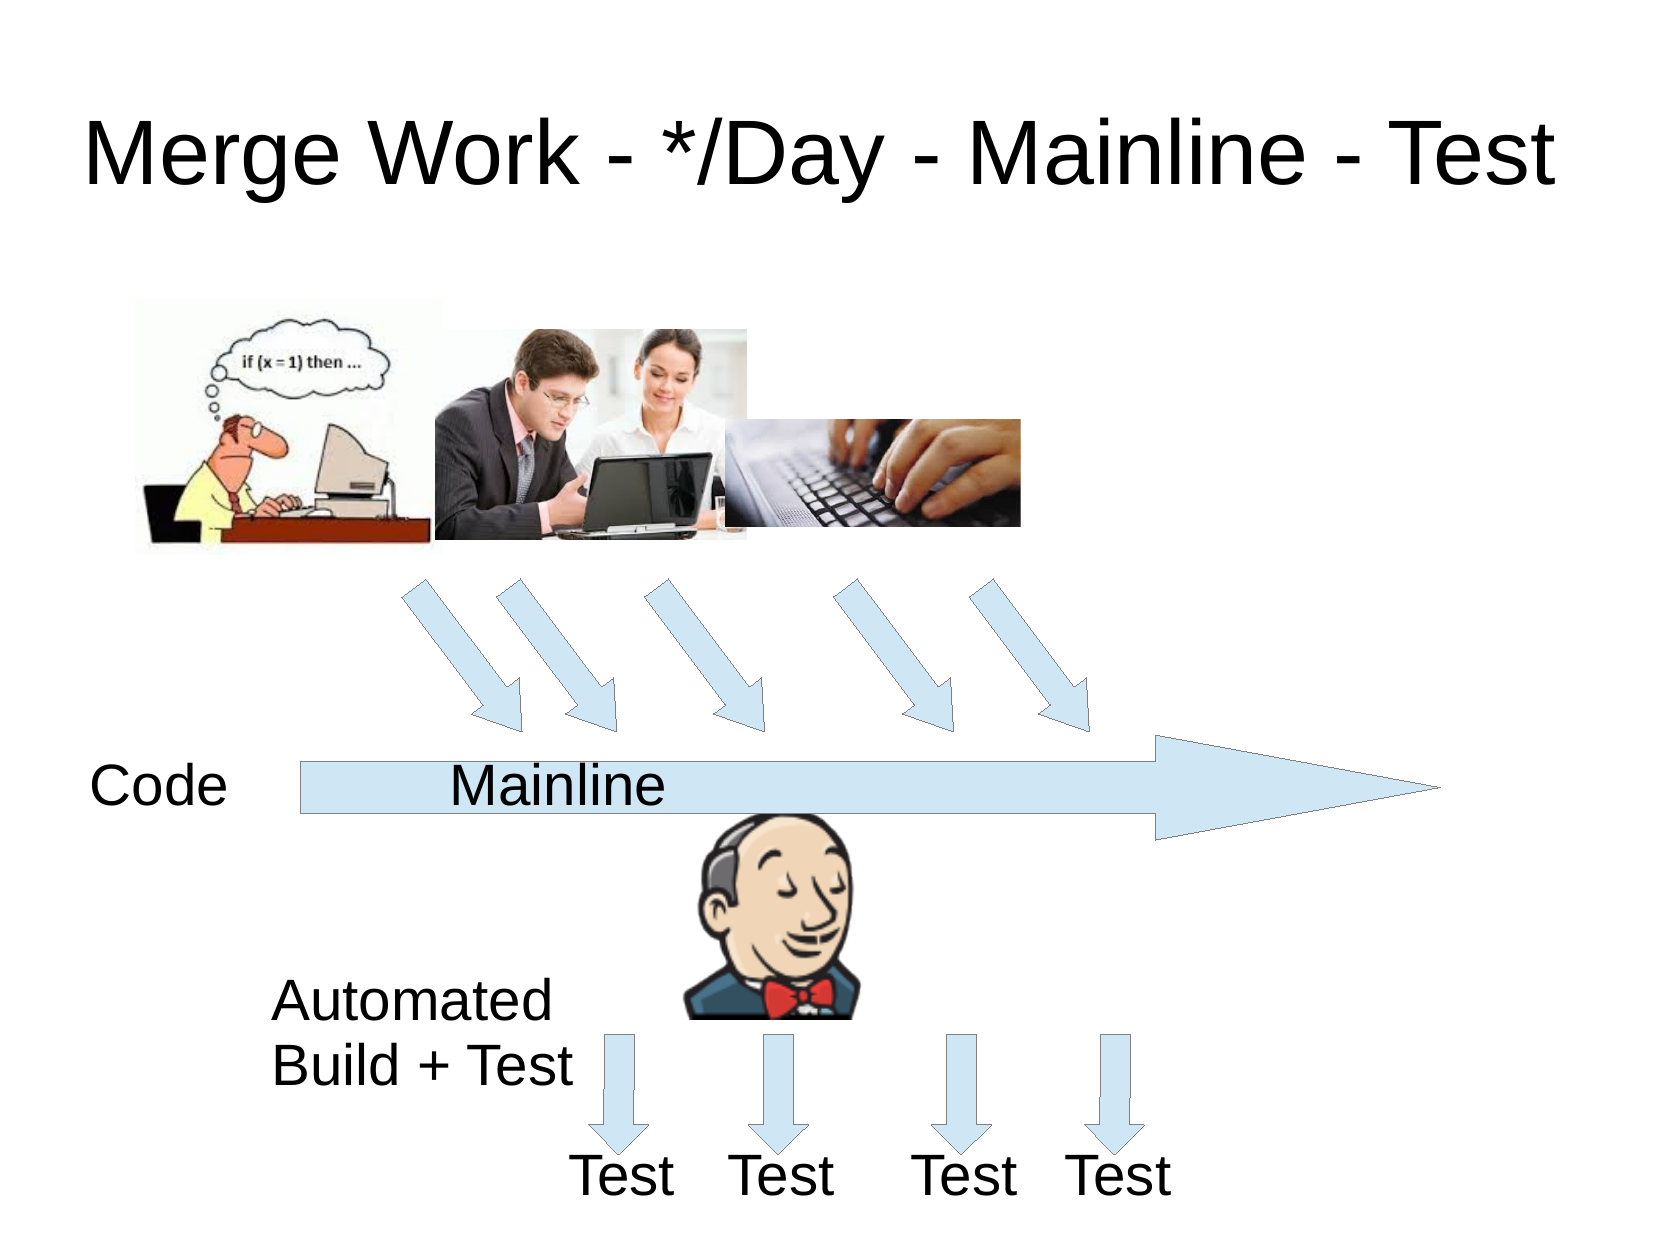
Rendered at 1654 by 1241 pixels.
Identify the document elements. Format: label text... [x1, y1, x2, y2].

text_box Test [1049, 1135, 1187, 1216]
title Merge Work - */Day - Mainline - Test [82, 49, 1571, 257]
text_box [300, 761, 435, 814]
text_box [871, 735, 1441, 841]
picture [135, 299, 1021, 555]
text_box [1084, 1034, 1145, 1155]
text_box [496, 578, 617, 732]
text_box [401, 579, 523, 732]
text_box Test [553, 1135, 691, 1216]
text_box Automated Build + Test [256, 960, 589, 1105]
text_box Test [712, 1135, 850, 1216]
picture [675, 826, 871, 1021]
text_box [644, 578, 765, 732]
text_box Mainline [435, 745, 871, 826]
text_box Test [895, 1135, 1033, 1216]
text_box [748, 1034, 809, 1155]
text_box Code [75, 745, 245, 826]
text_box [588, 1034, 649, 1155]
text_box [833, 578, 954, 732]
text_box [931, 1034, 992, 1155]
text_box [969, 578, 1090, 732]
